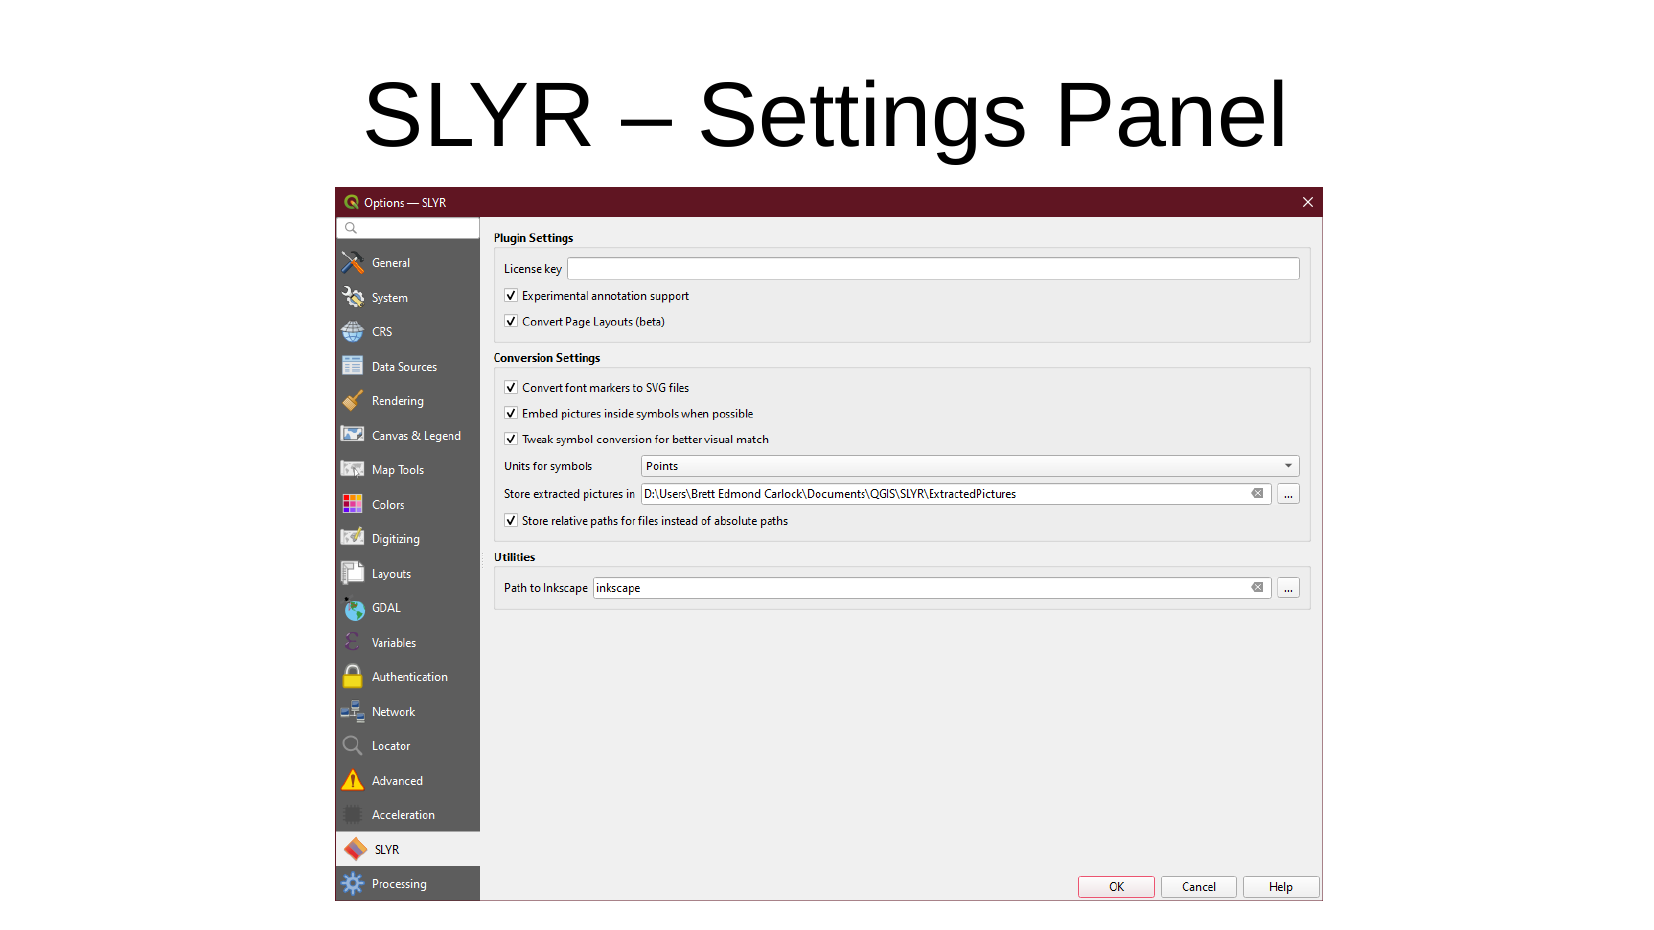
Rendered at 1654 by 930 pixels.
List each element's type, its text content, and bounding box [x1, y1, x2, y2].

picture [335, 187, 1323, 901]
title SLYR – Settings Panel [82, 37, 1571, 193]
